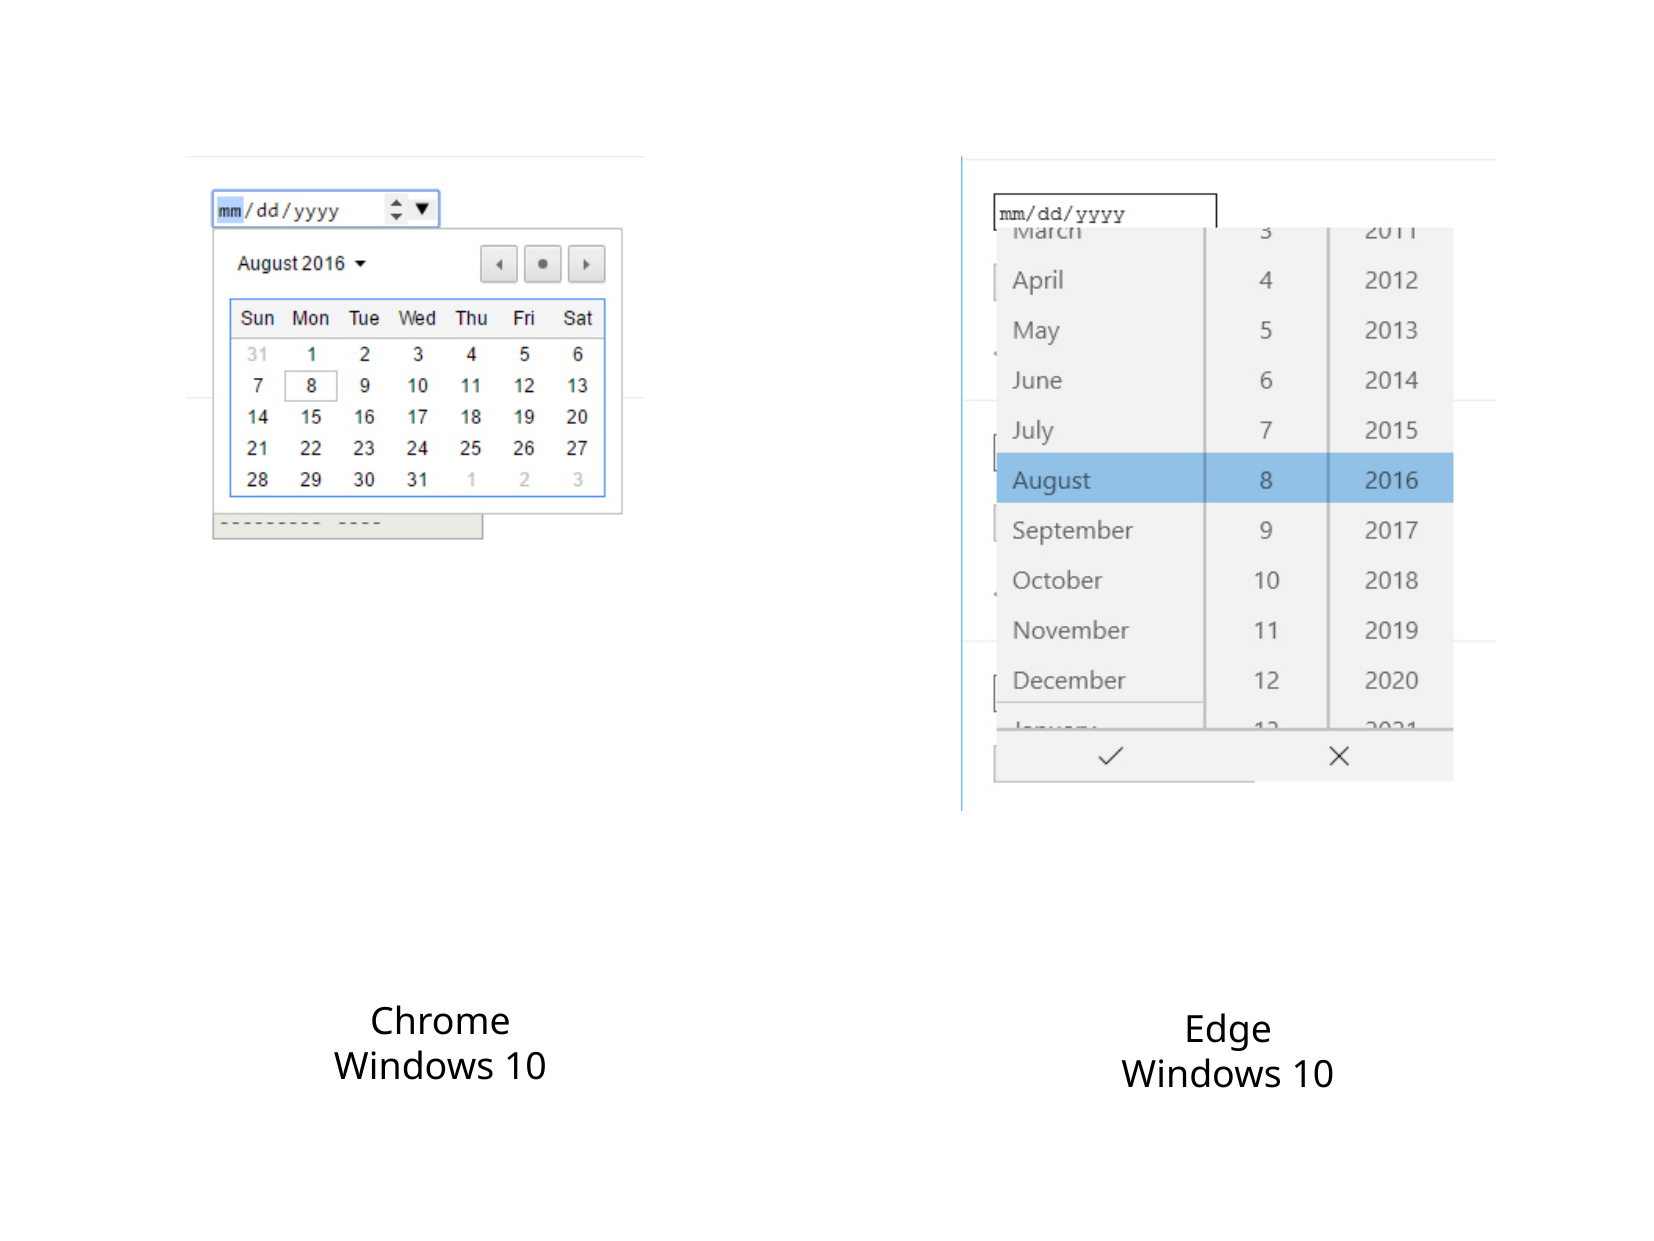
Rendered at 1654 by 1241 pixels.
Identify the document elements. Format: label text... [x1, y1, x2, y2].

picture [186, 156, 645, 554]
picture [961, 156, 1496, 812]
text_box Edge Windows 10 [1071, 997, 1386, 1104]
text_box Chrome Windows 10 [283, 989, 598, 1096]
